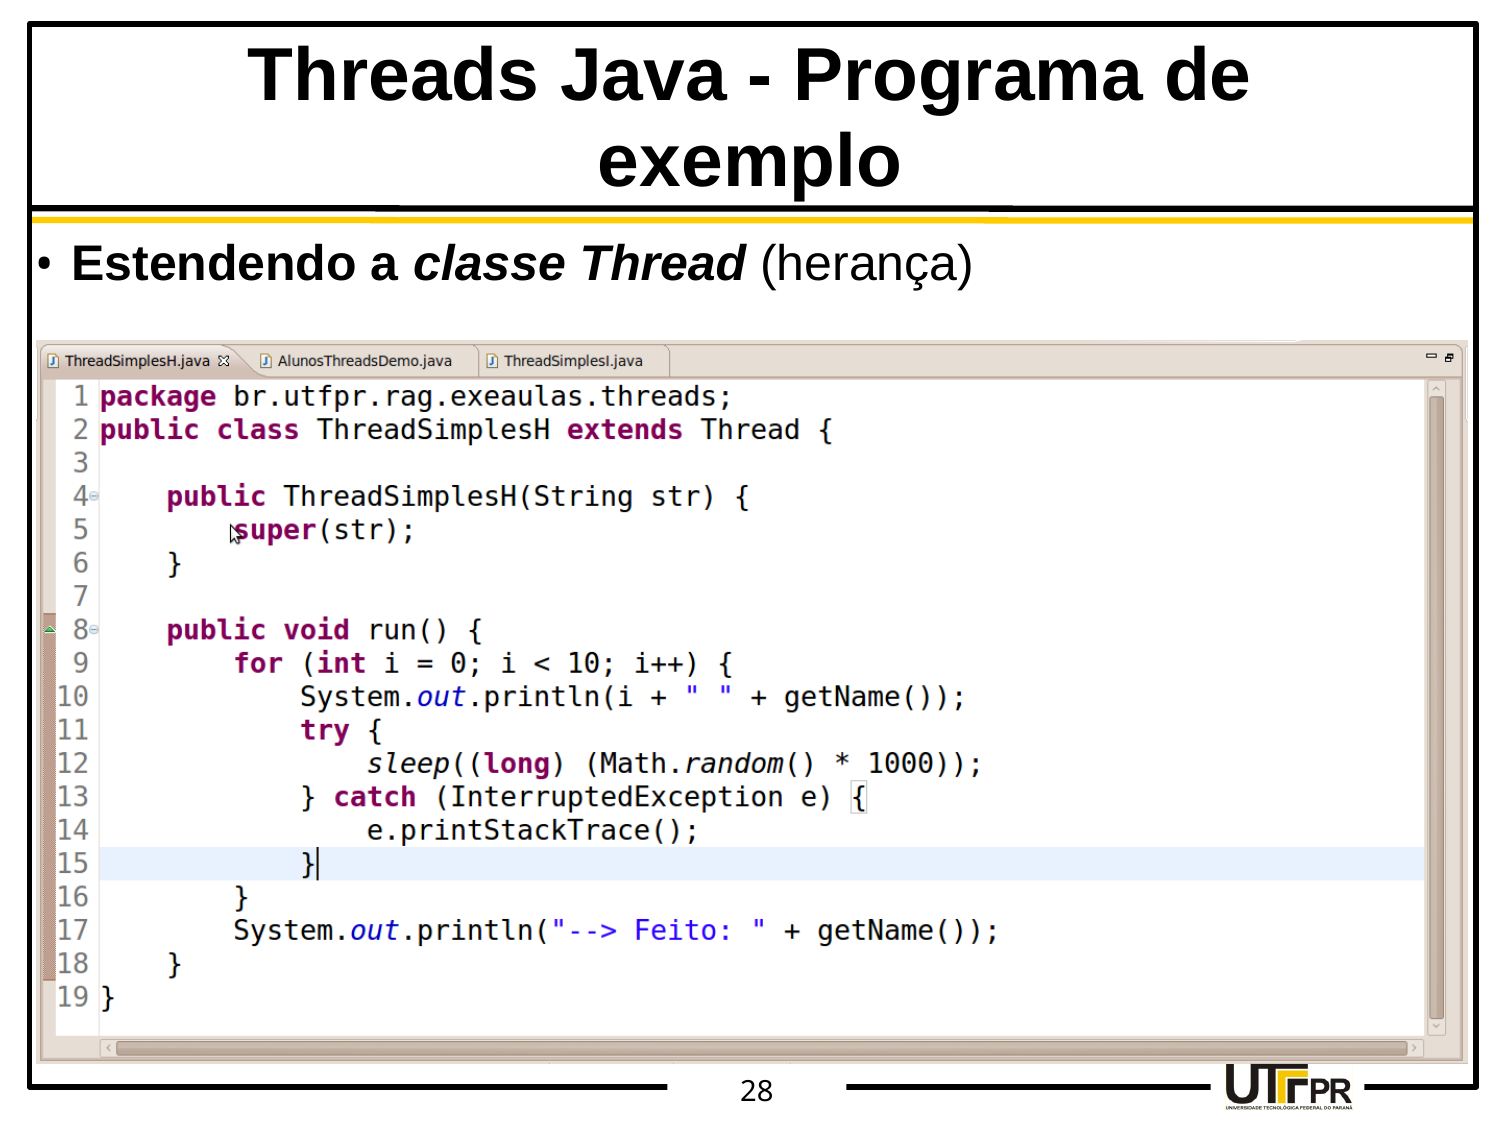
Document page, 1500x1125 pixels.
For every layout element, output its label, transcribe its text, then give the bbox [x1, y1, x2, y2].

list Estendendo a classe Thread (herança) [20, 230, 1489, 739]
picture [36, 739, 1468, 1110]
title Threads Java - Programa de exemplo [75, 20, 1426, 211]
